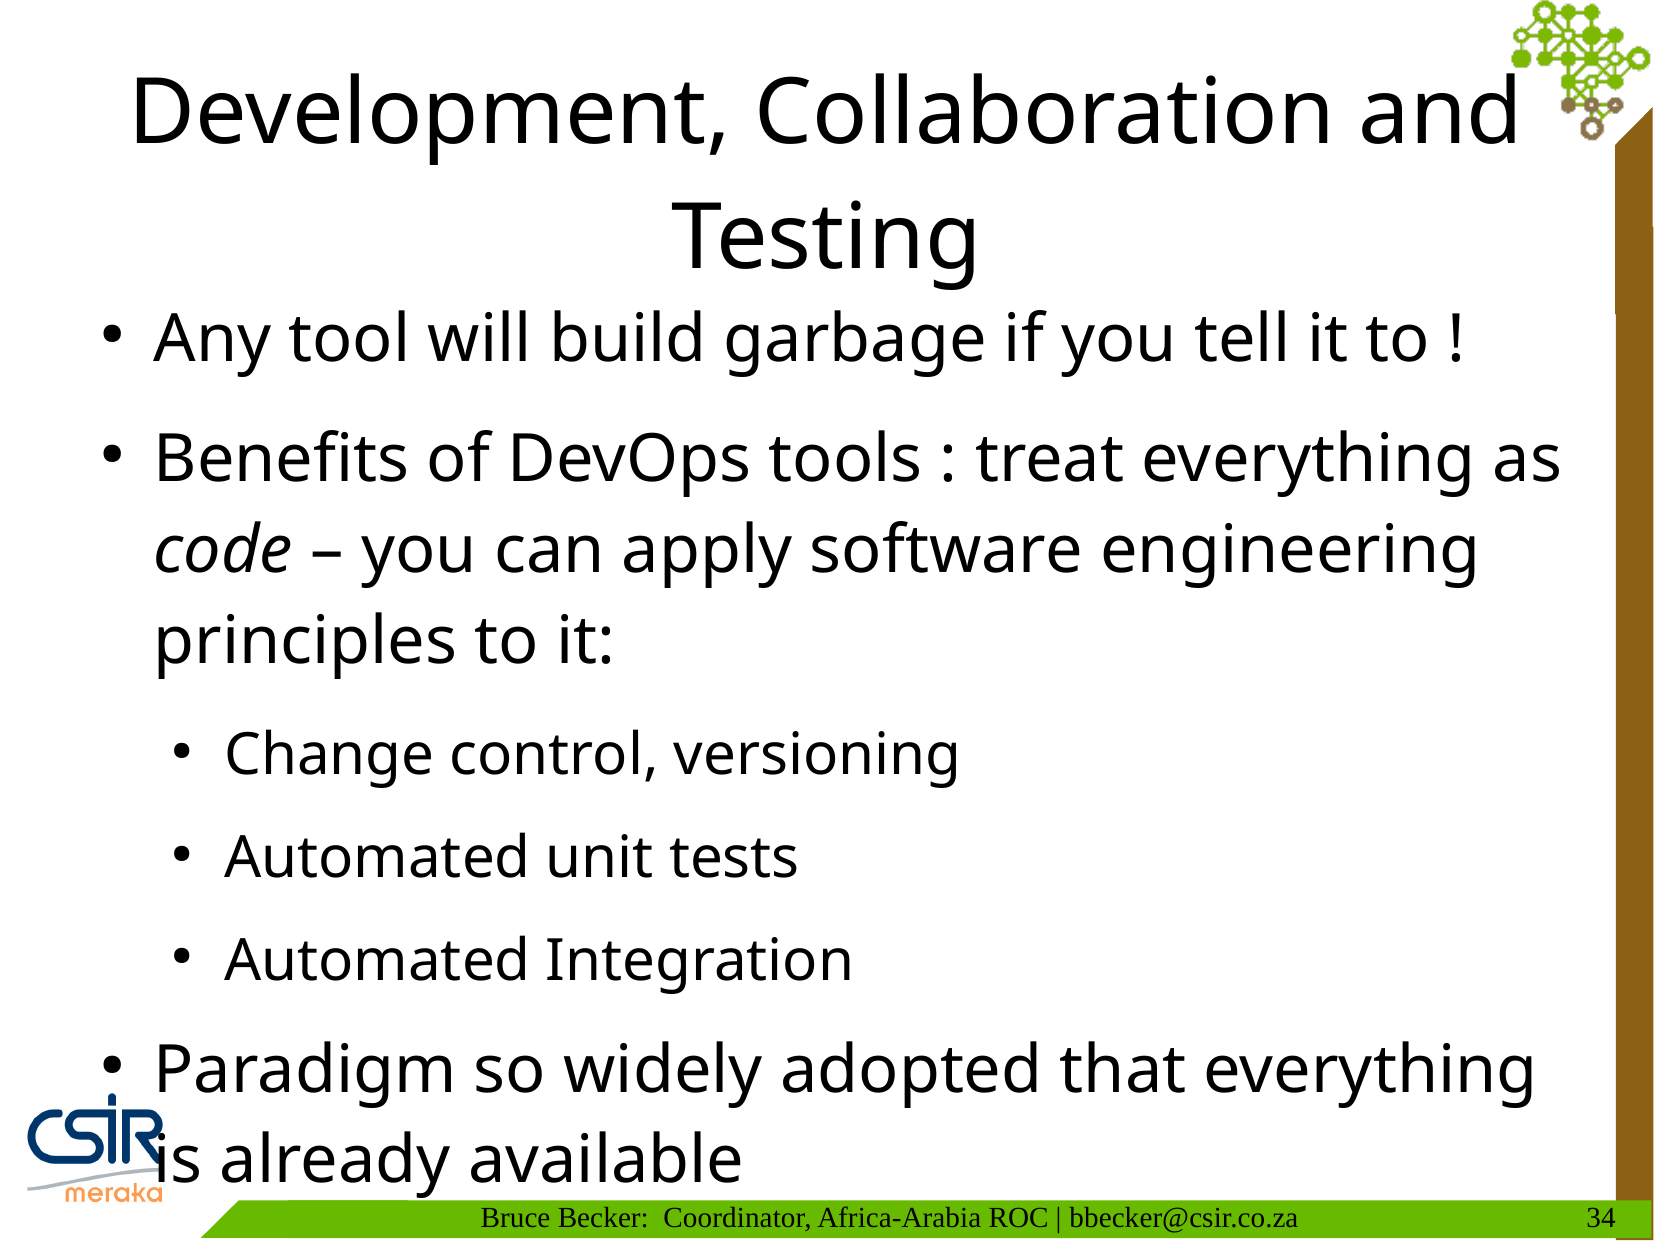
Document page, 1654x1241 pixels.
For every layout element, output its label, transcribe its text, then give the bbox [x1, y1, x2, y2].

picture [1503, 0, 1654, 144]
list Any tool will build garbage if you tell it to ! Benefits of DevOps tools : treat everything as code – you can apply software engineering principles to it: Change control, versioning Automated unit tests Automated Integration Paradigm so widely adopted that everything is already available [82, 290, 1571, 1010]
picture [12, 1074, 178, 1225]
title Development, Collaboration and Testing [82, 60, 1571, 282]
